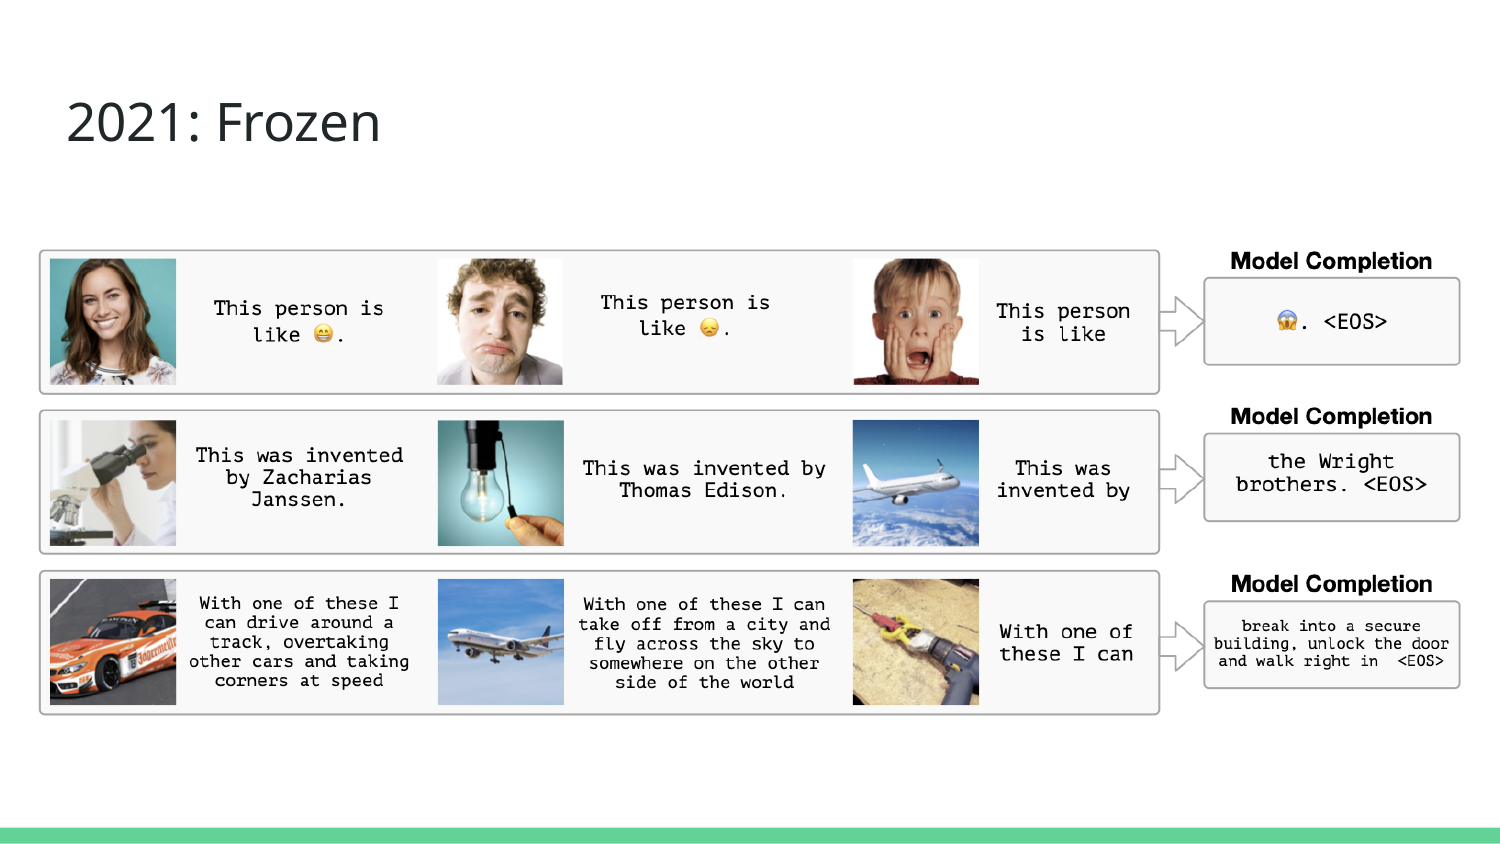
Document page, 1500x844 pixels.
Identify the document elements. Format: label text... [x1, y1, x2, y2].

picture [13, 227, 1487, 729]
title 2021: Frozen [51, 72, 1449, 167]
